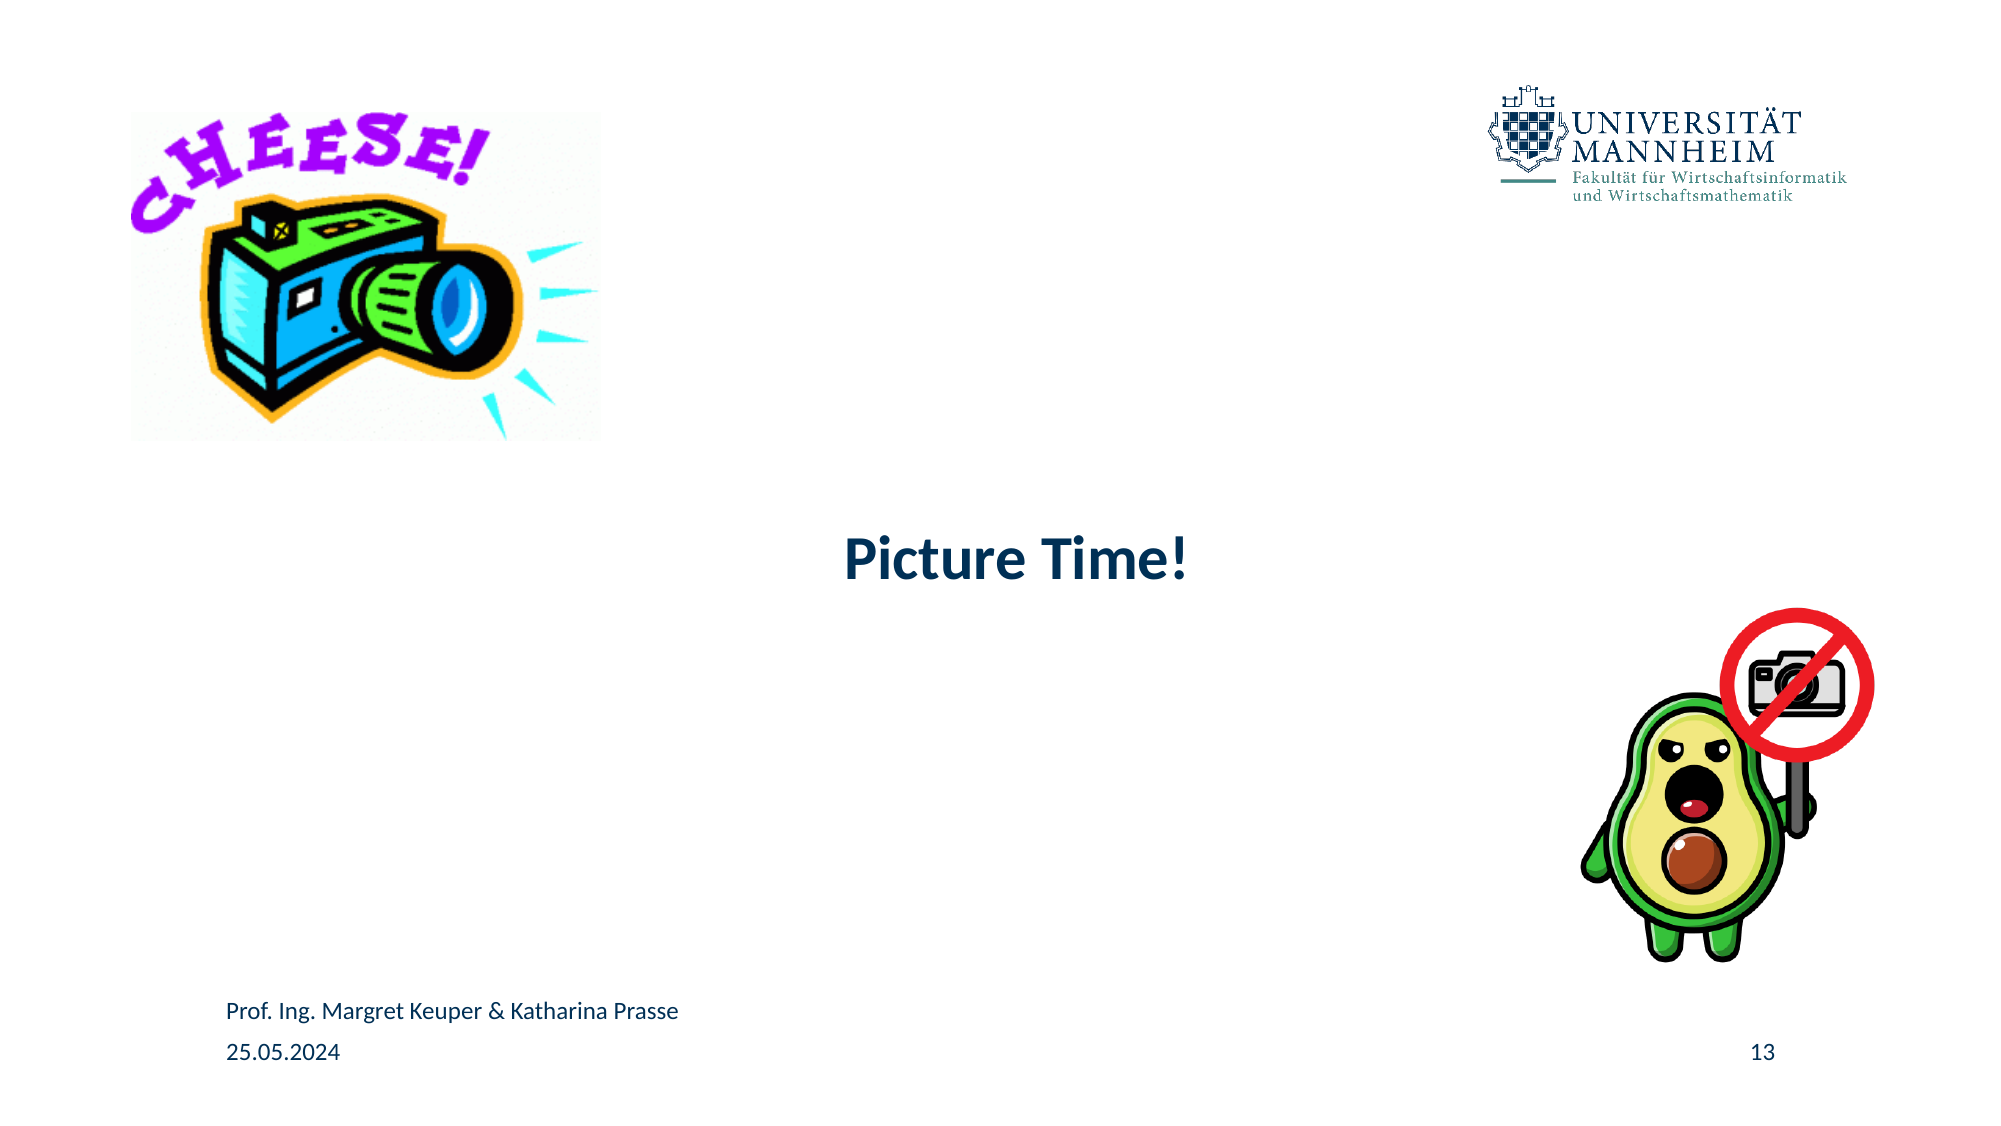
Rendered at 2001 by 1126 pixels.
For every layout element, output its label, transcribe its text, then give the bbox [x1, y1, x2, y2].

title Picture Time! [487, 517, 1547, 610]
picture [1537, 599, 1913, 976]
picture [1440, 47, 1894, 248]
picture [131, 112, 601, 441]
